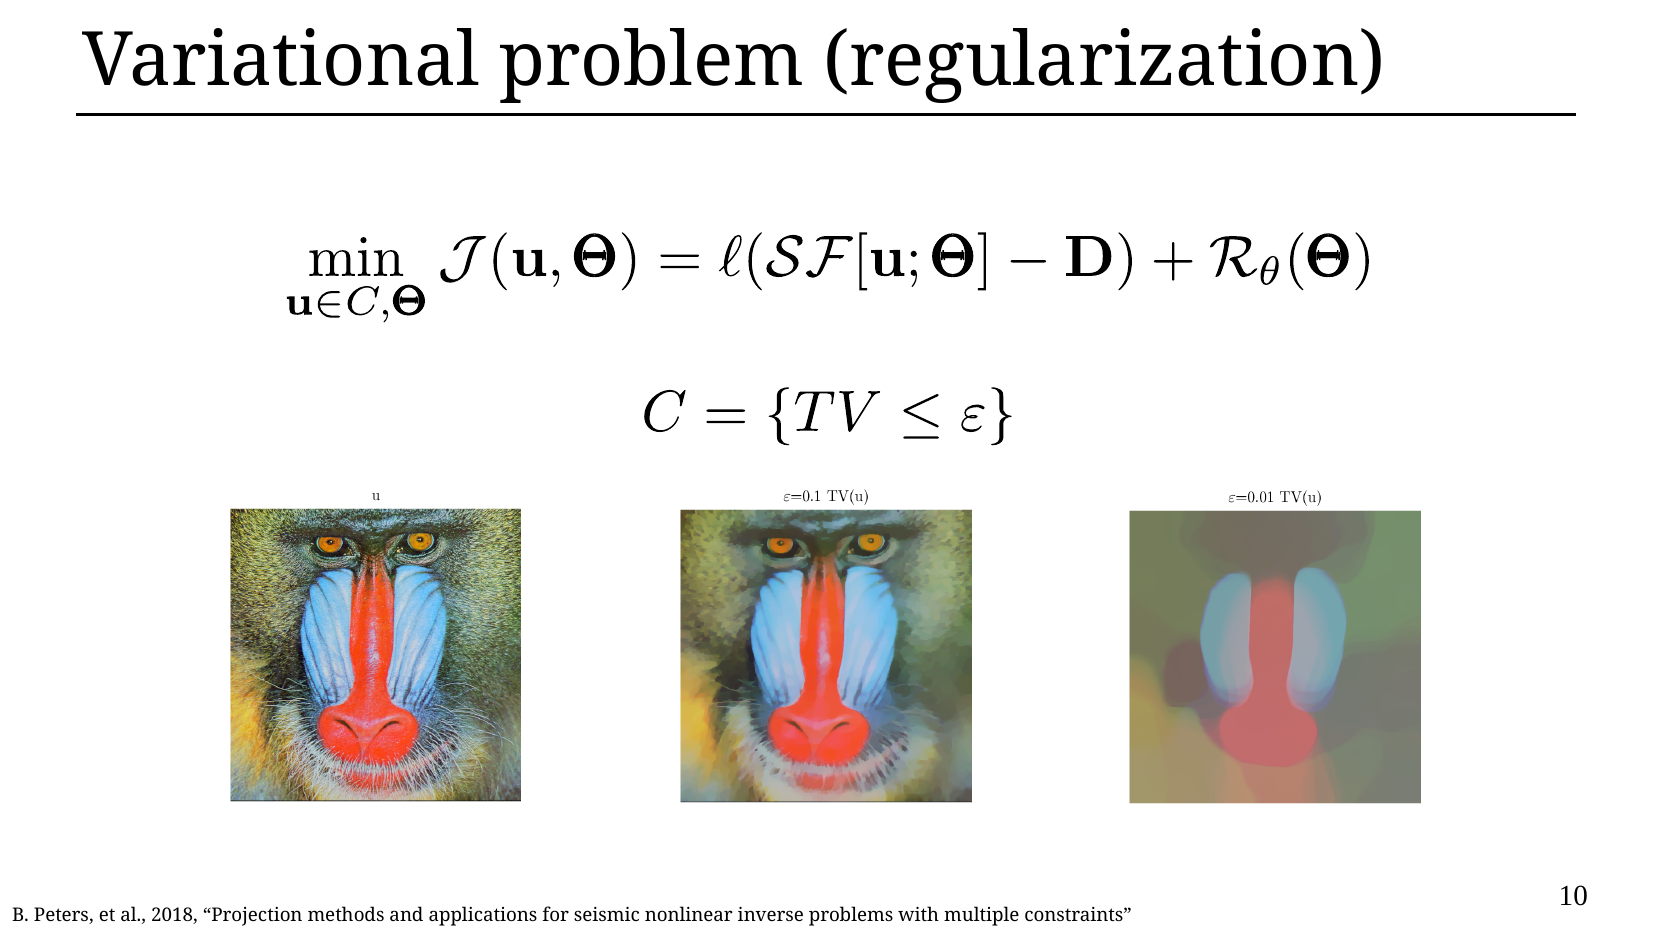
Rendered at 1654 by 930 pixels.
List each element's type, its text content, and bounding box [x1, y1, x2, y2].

picture [178, 478, 574, 854]
picture [639, 385, 1014, 448]
text_box B. Peters, et al., 2018, “Projection methods and applications for seismic nonlinear inverse problems with multiple constraints” [0, 894, 1528, 930]
picture [1077, 480, 1474, 856]
title Variational problem (regularization) [82, 7, 1571, 105]
picture [281, 230, 1372, 325]
picture [628, 479, 1025, 855]
